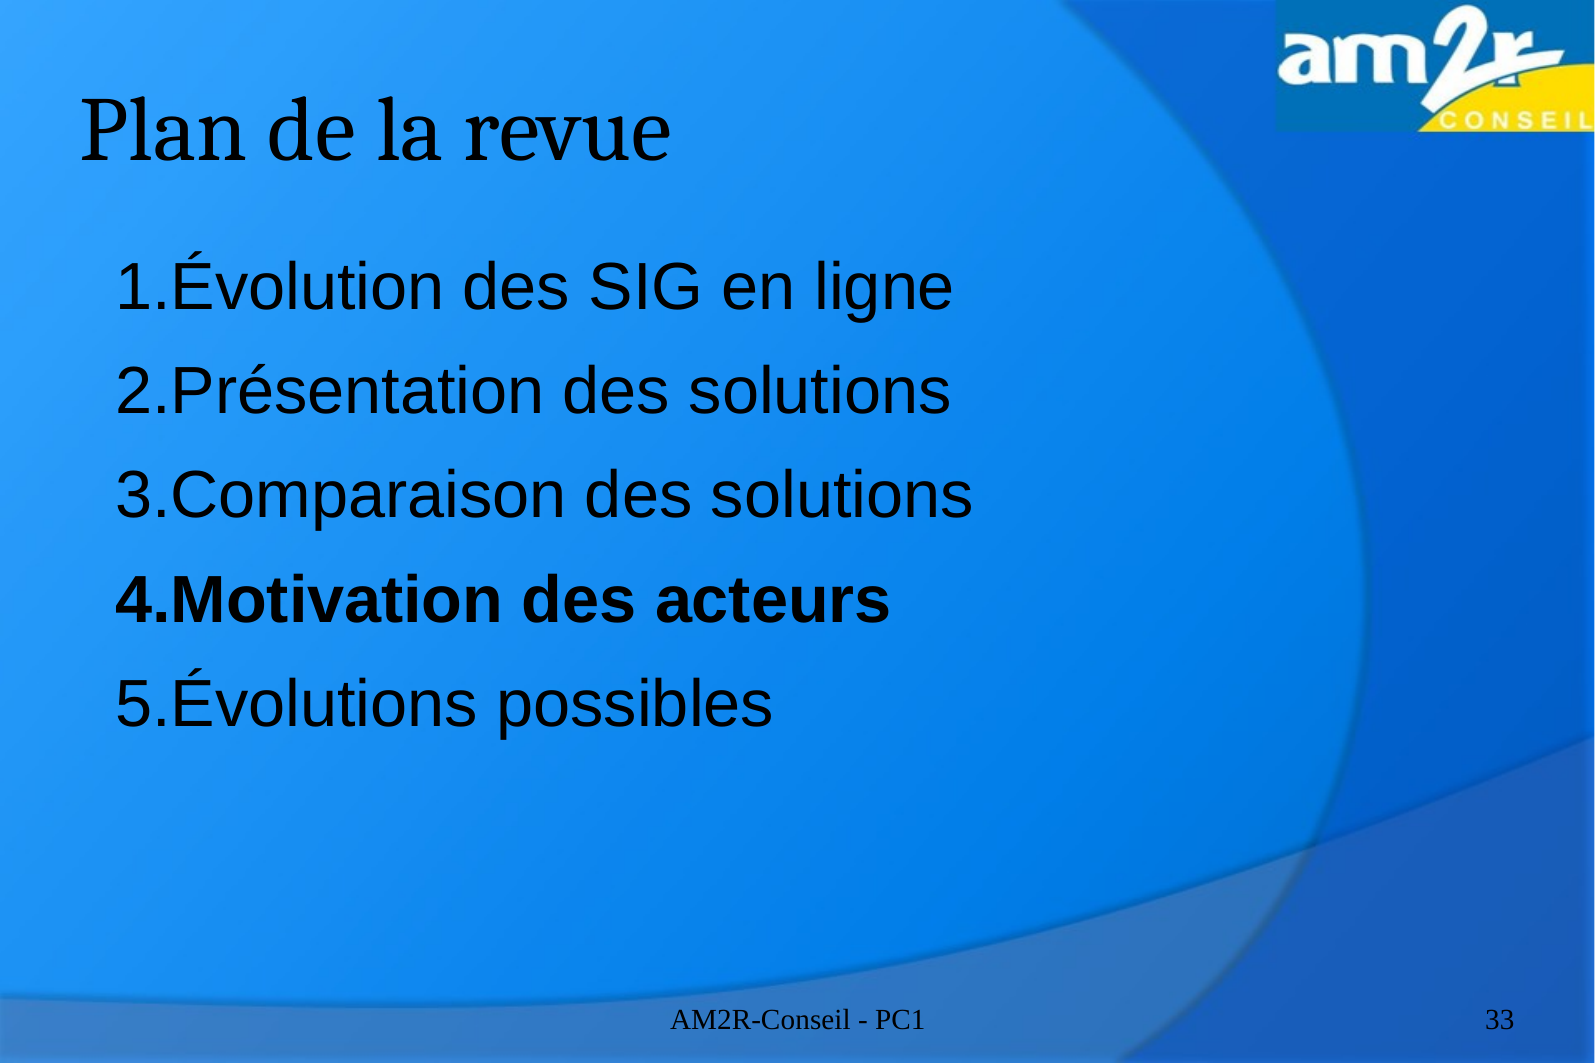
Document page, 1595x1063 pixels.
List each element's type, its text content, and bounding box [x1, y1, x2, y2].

picture [0, 0, 1595, 1063]
list Évolution des SIG en ligne Présentation des solutions Comparaison des solutions Motivation des acteurs Évolutions possibles [79, 248, 1515, 960]
title Plan de la revue [79, 42, 1152, 220]
